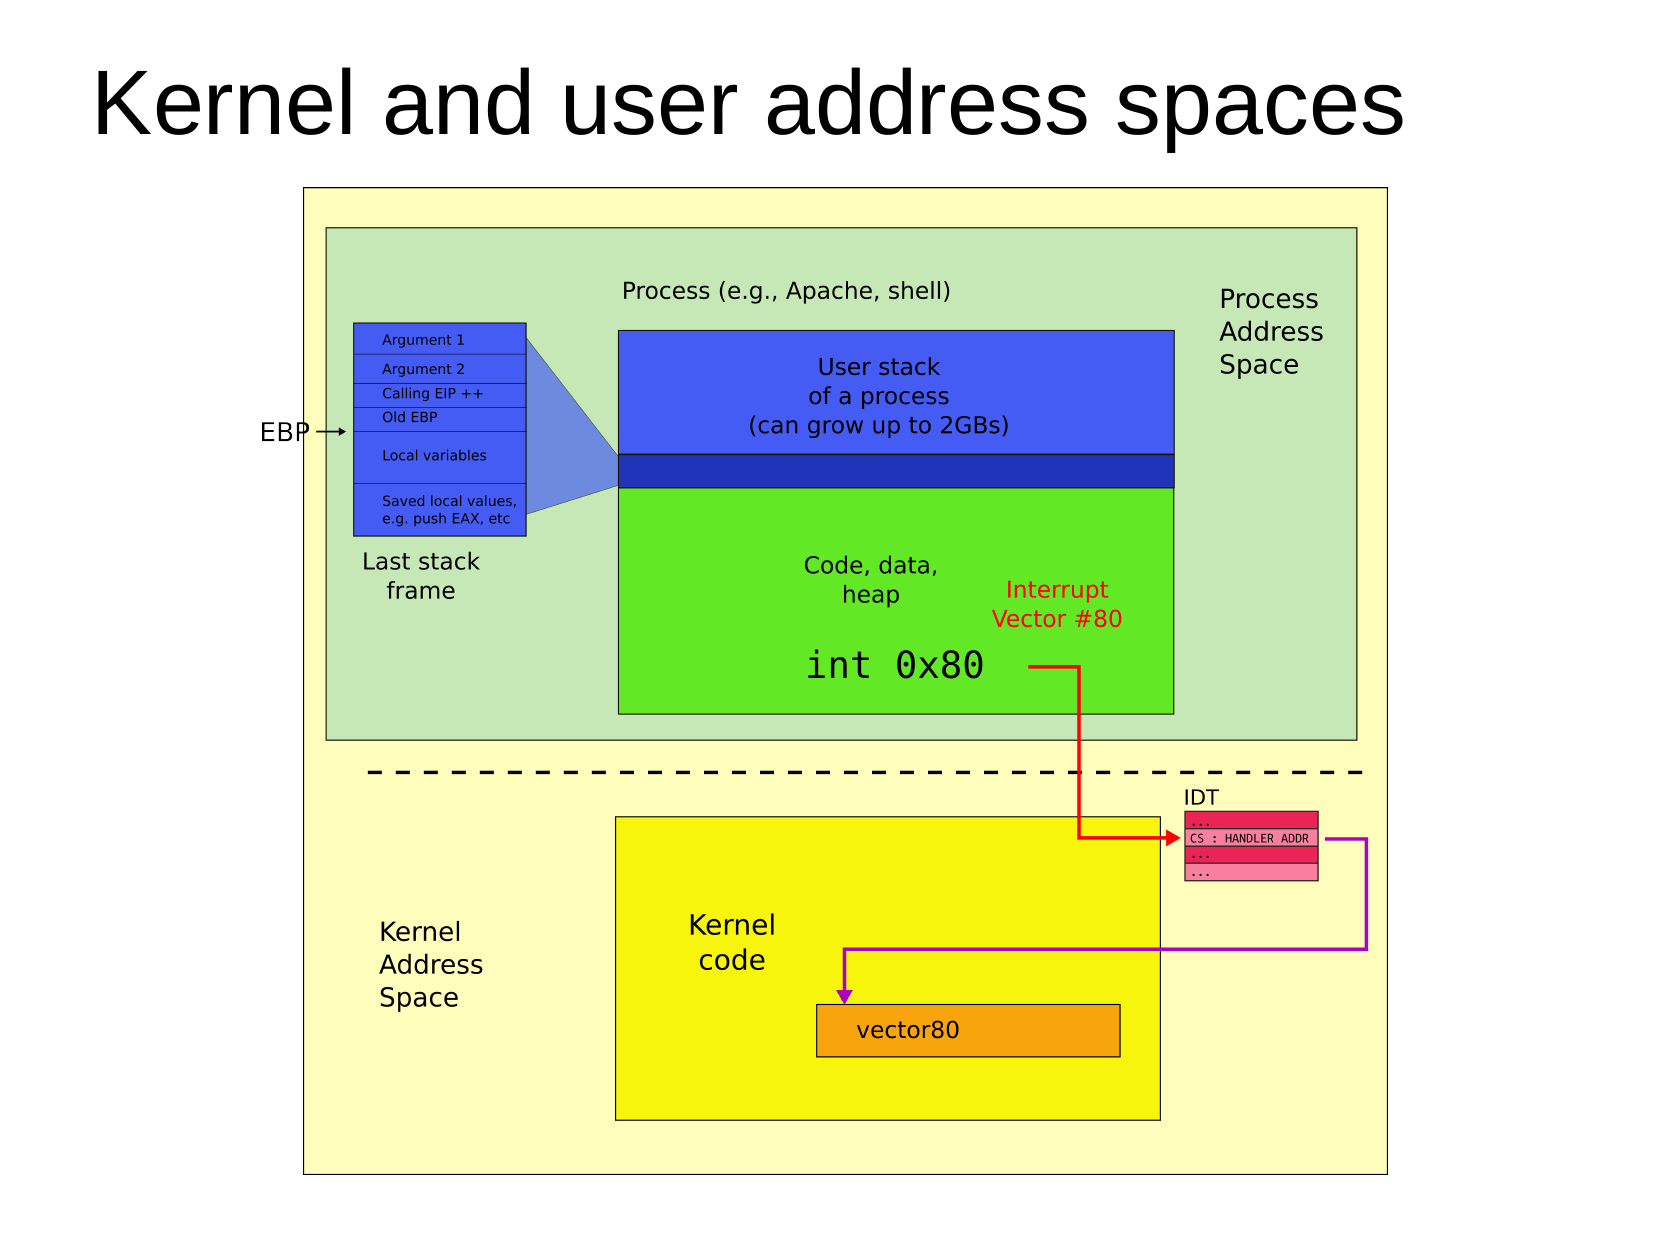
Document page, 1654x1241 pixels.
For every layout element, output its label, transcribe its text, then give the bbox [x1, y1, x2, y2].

title Kernel and user address spaces [37, 17, 1463, 188]
picture [262, 187, 1388, 1175]
